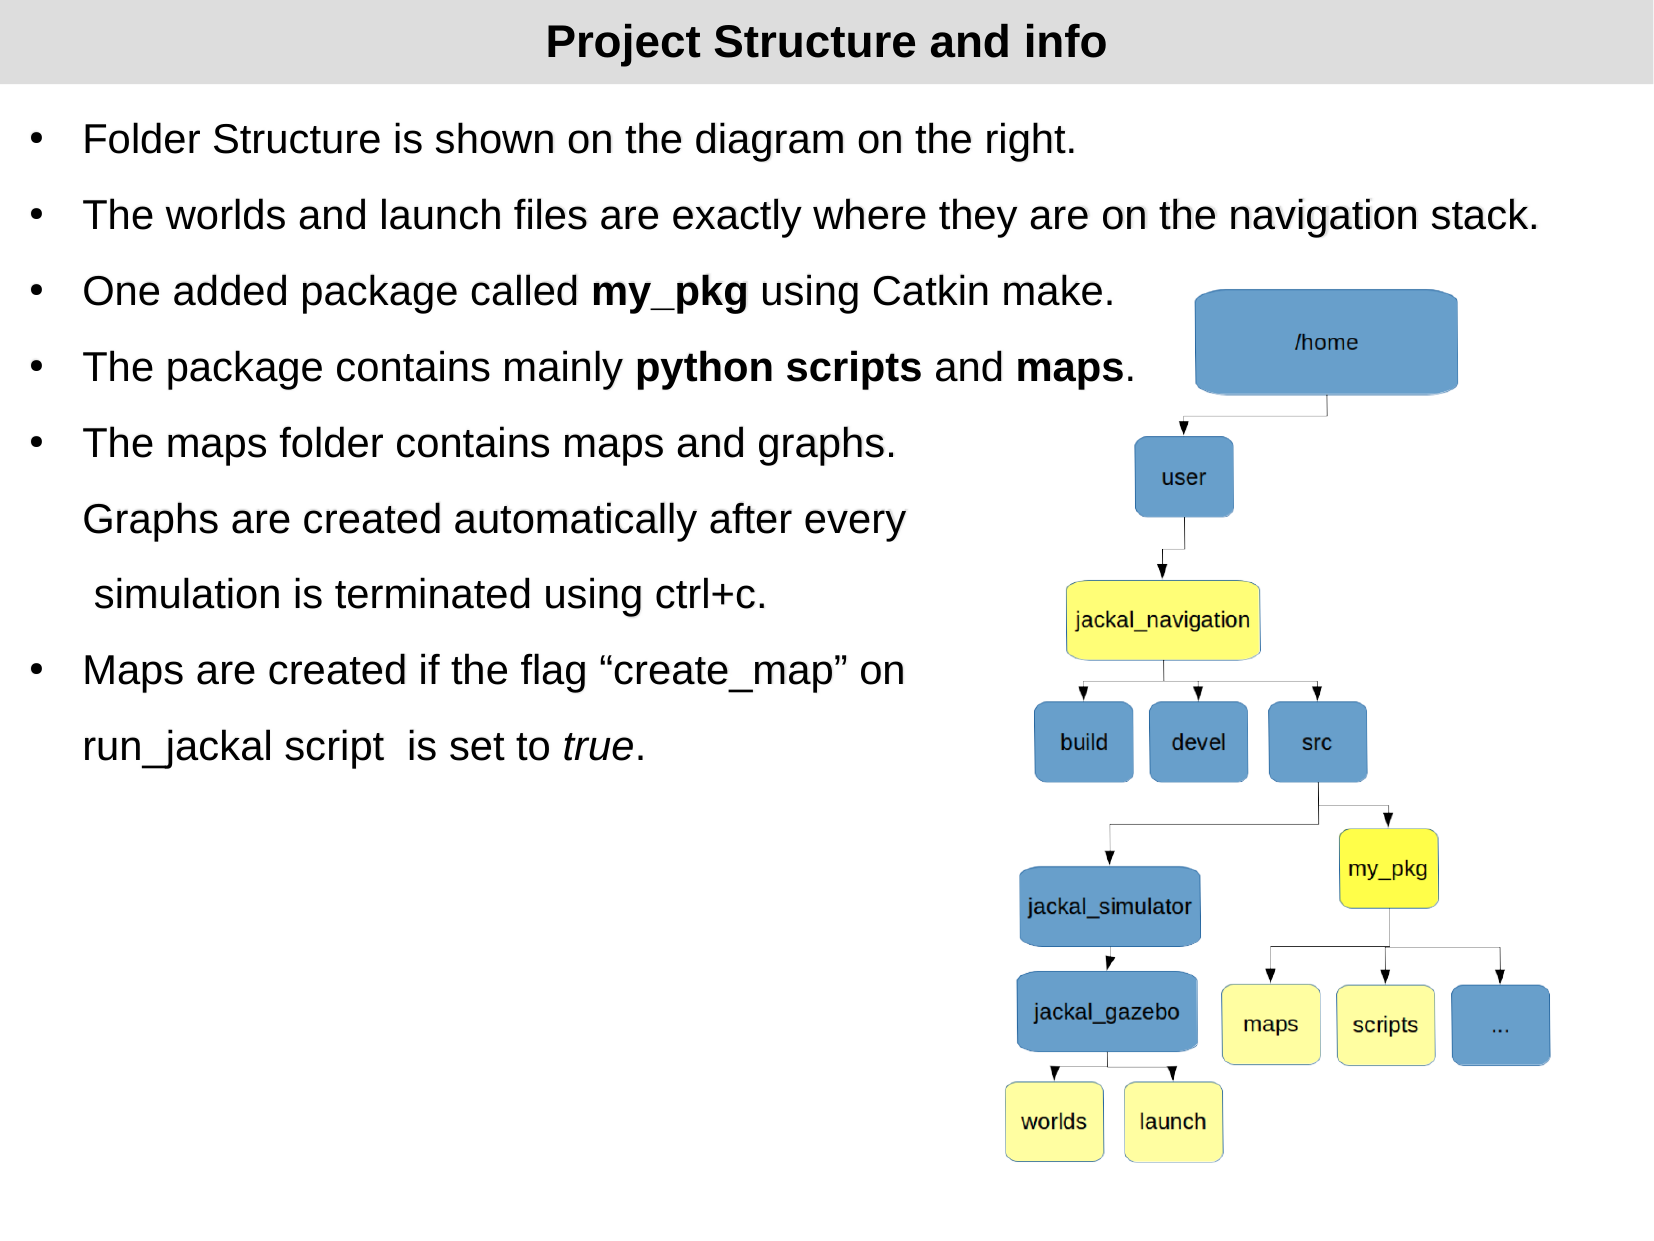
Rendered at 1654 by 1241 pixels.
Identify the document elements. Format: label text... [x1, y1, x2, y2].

list Folder Structure is shown on the diagram on the right. The worlds and launch files are exactly where they are on the navigation stack. One added package called my_pkg using Catkin make. The package contains mainly python scripts and maps. The maps folder contains maps and graphs. Graphs are created automatically after every simulation is terminated using ctrl+c. Maps are created if the flag “create_map” on run_jackal script is set to true. [11, 115, 1654, 1241]
title Project Structure and info [0, 0, 1654, 85]
picture [960, 229, 1654, 1199]
